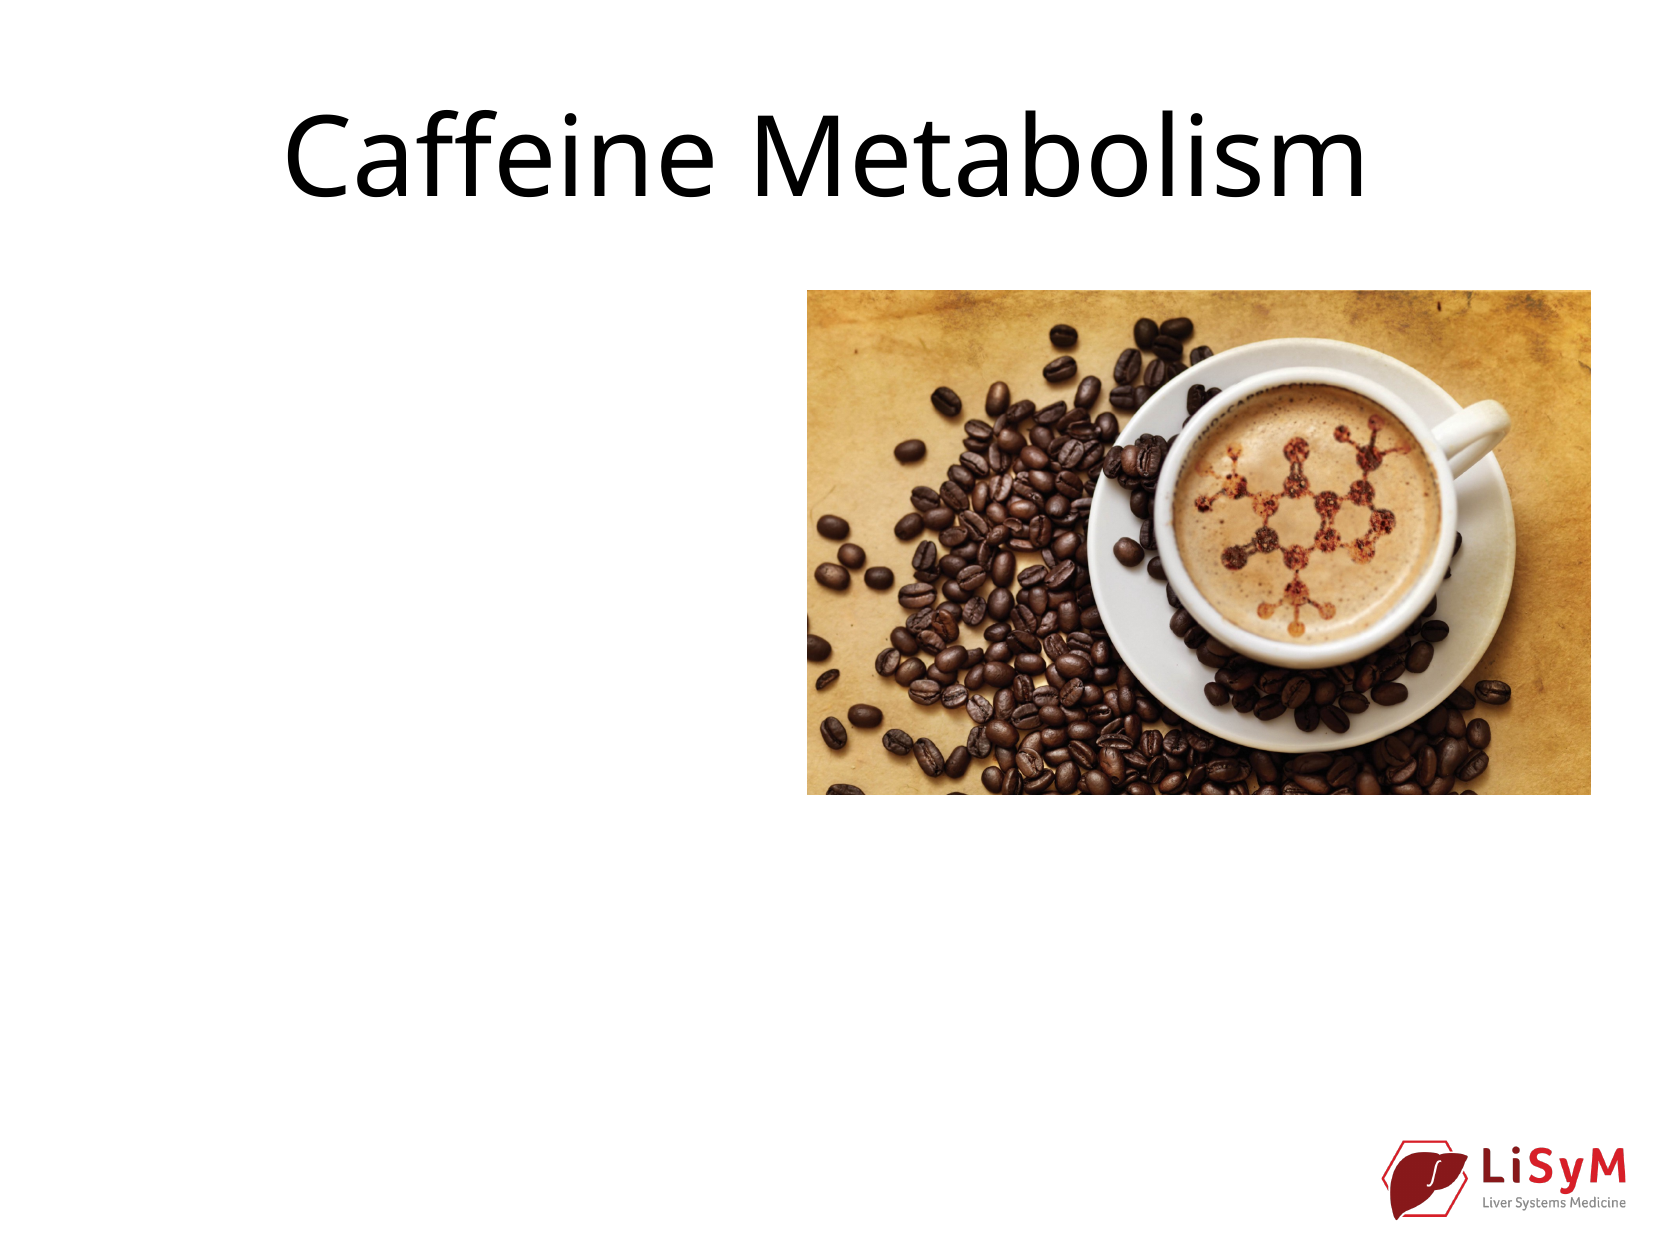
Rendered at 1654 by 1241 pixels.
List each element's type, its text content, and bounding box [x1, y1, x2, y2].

picture [1380, 1139, 1627, 1222]
title Caffeine Metabolism [82, 49, 1571, 257]
picture [807, 290, 1591, 796]
